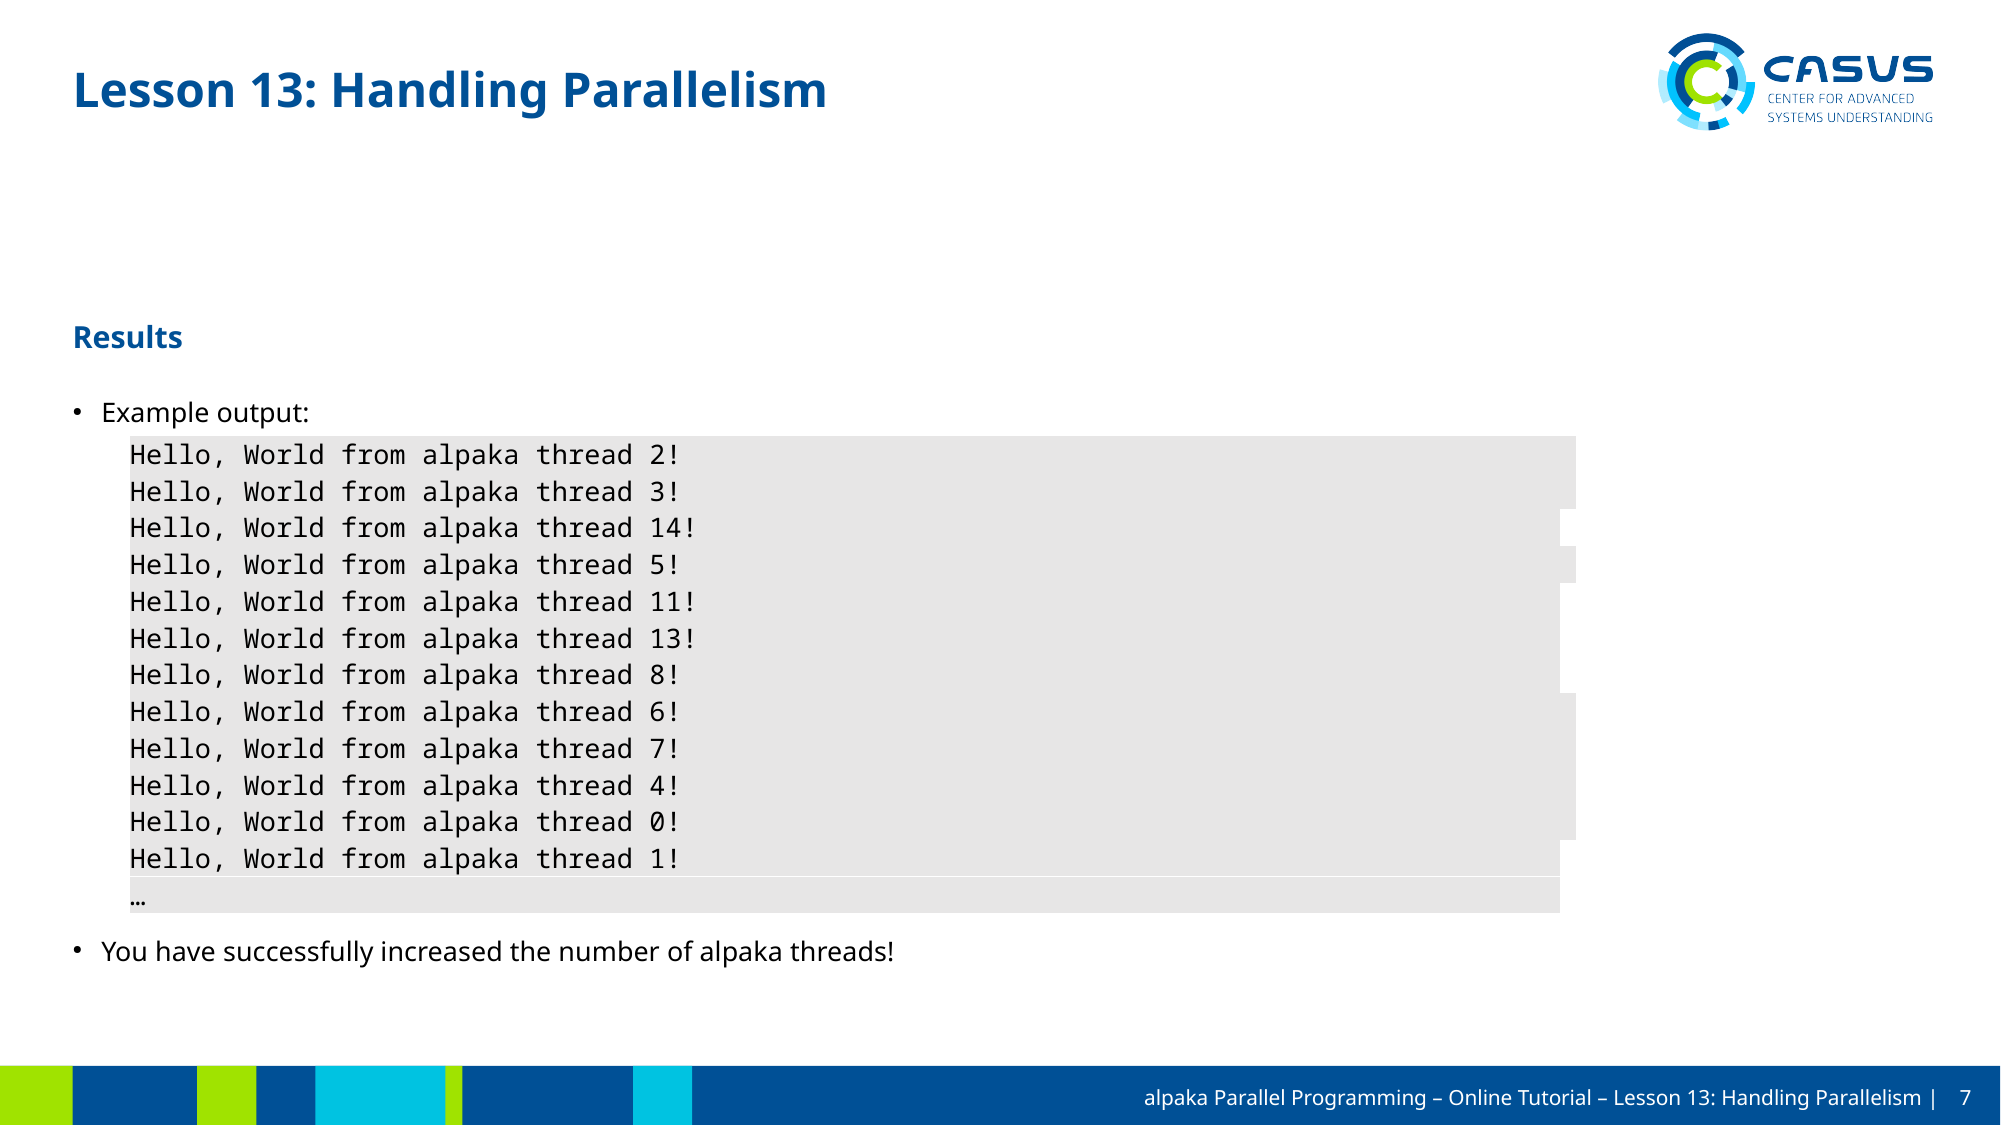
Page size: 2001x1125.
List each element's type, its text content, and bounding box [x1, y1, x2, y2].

picture [1658, 33, 1933, 131]
list Results Example output: Hello, World from alpaka thread 2! Hello, World from alpaka thread 3! Hello, World from alpaka thread 14! Hello, World from alpaka thread 5! Hello, World from alpaka thread 11! Hello, World from alpaka thread 13! Hello, World from alpaka thread 8! Hello, World from alpaka thread 6! Hello, World from alpaka thread 7! Hello, World from alpaka thread 4! Hello, World from alpaka thread 0! Hello, World from alpaka thread 1! … You have successfully increased the number of alpaka threads! [72, 316, 1620, 979]
title Lesson 13: Handling Parallelism [72, 54, 1620, 123]
